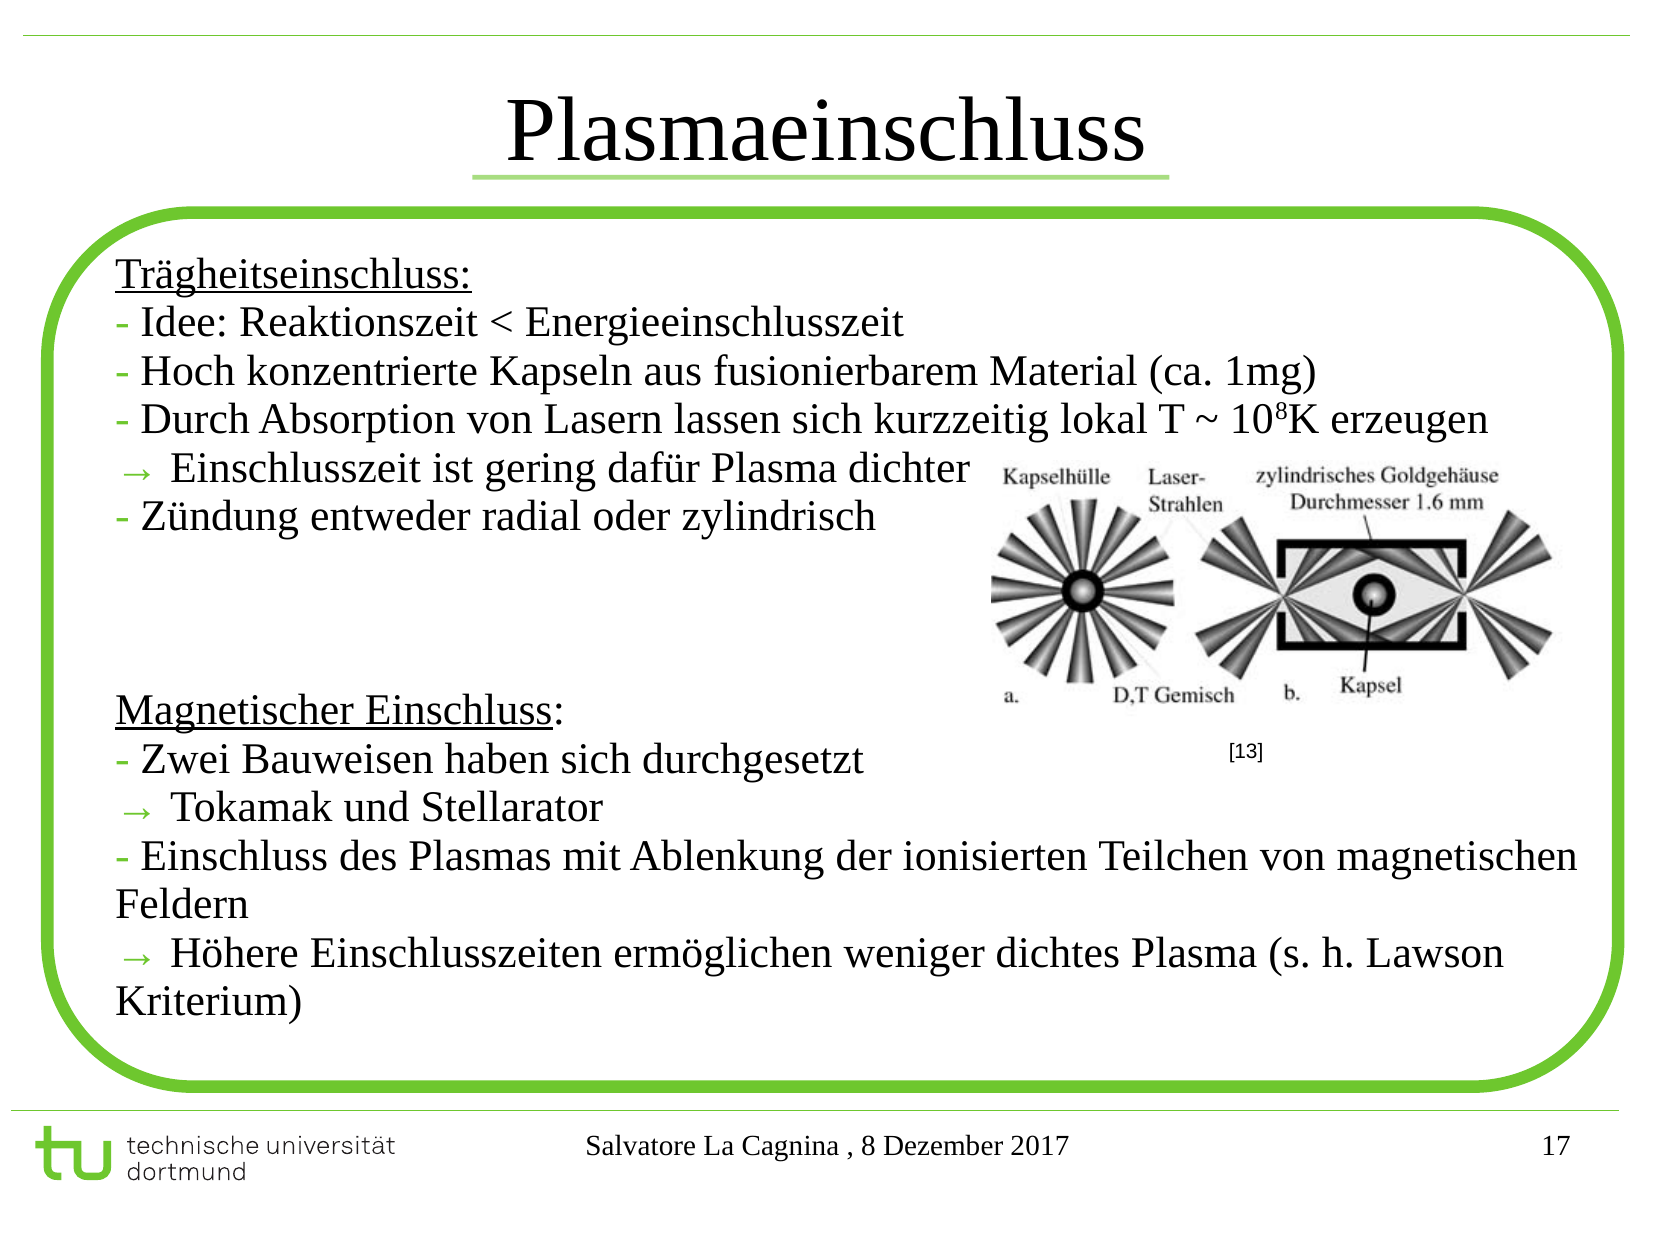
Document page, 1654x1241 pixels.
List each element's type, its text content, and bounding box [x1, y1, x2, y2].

chart [35, 1125, 461, 1241]
text_box [47, 246, 1580, 1087]
text_box [13] [1145, 732, 1347, 827]
title Plasmaeinschluss [82, 25, 1571, 233]
text_box [105, 212, 1561, 242]
picture [991, 460, 1599, 733]
text_box Trägheitseinschluss: - Idee: Reaktionszeit < Energieeinschlusszeit - Hoch konzentrierte Kapseln aus fusionierbarem Material (ca. 1mg) - Durch Absorption von Lasern lassen sich kurzzeitig lokal T ~ 108K erzeugen → Einschlusszeit ist gering dafür Plasma dichter - Zündung entweder radial oder zylindrisch Magnetischer Einschluss: - Zwei Bauweisen haben sich durchgesetzt → Tokamak und Stellarator - Einschluss des Plasmas mit Ablenkung der ionisierten Teilchen von magnetischen Feldern → Höhere Einschlusszeiten ermöglichen weniger dichtes Plasma (s. h. Lawson Kriterium) [100, 242, 1648, 1040]
